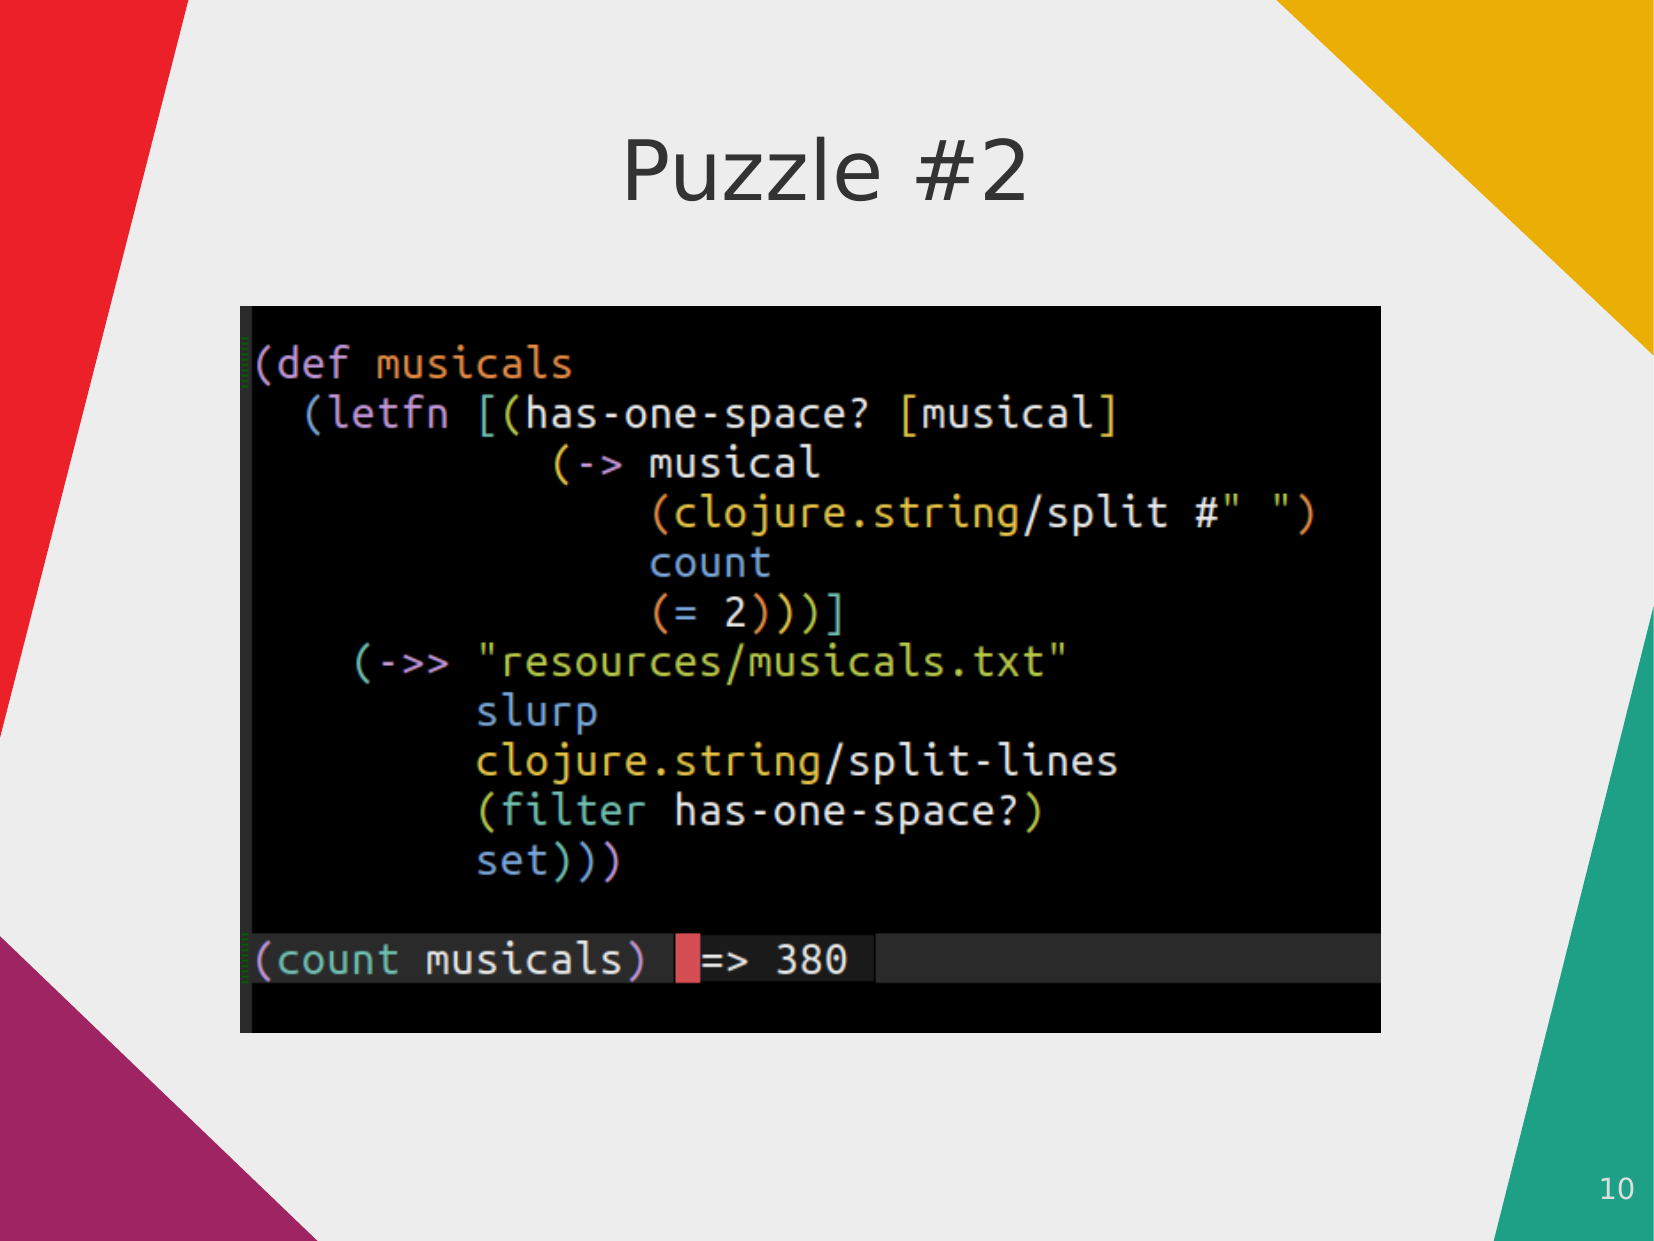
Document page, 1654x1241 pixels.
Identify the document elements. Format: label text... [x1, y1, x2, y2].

list [114, 302, 1539, 1033]
title Puzzle #2 [114, 73, 1539, 271]
picture [240, 306, 1381, 1033]
